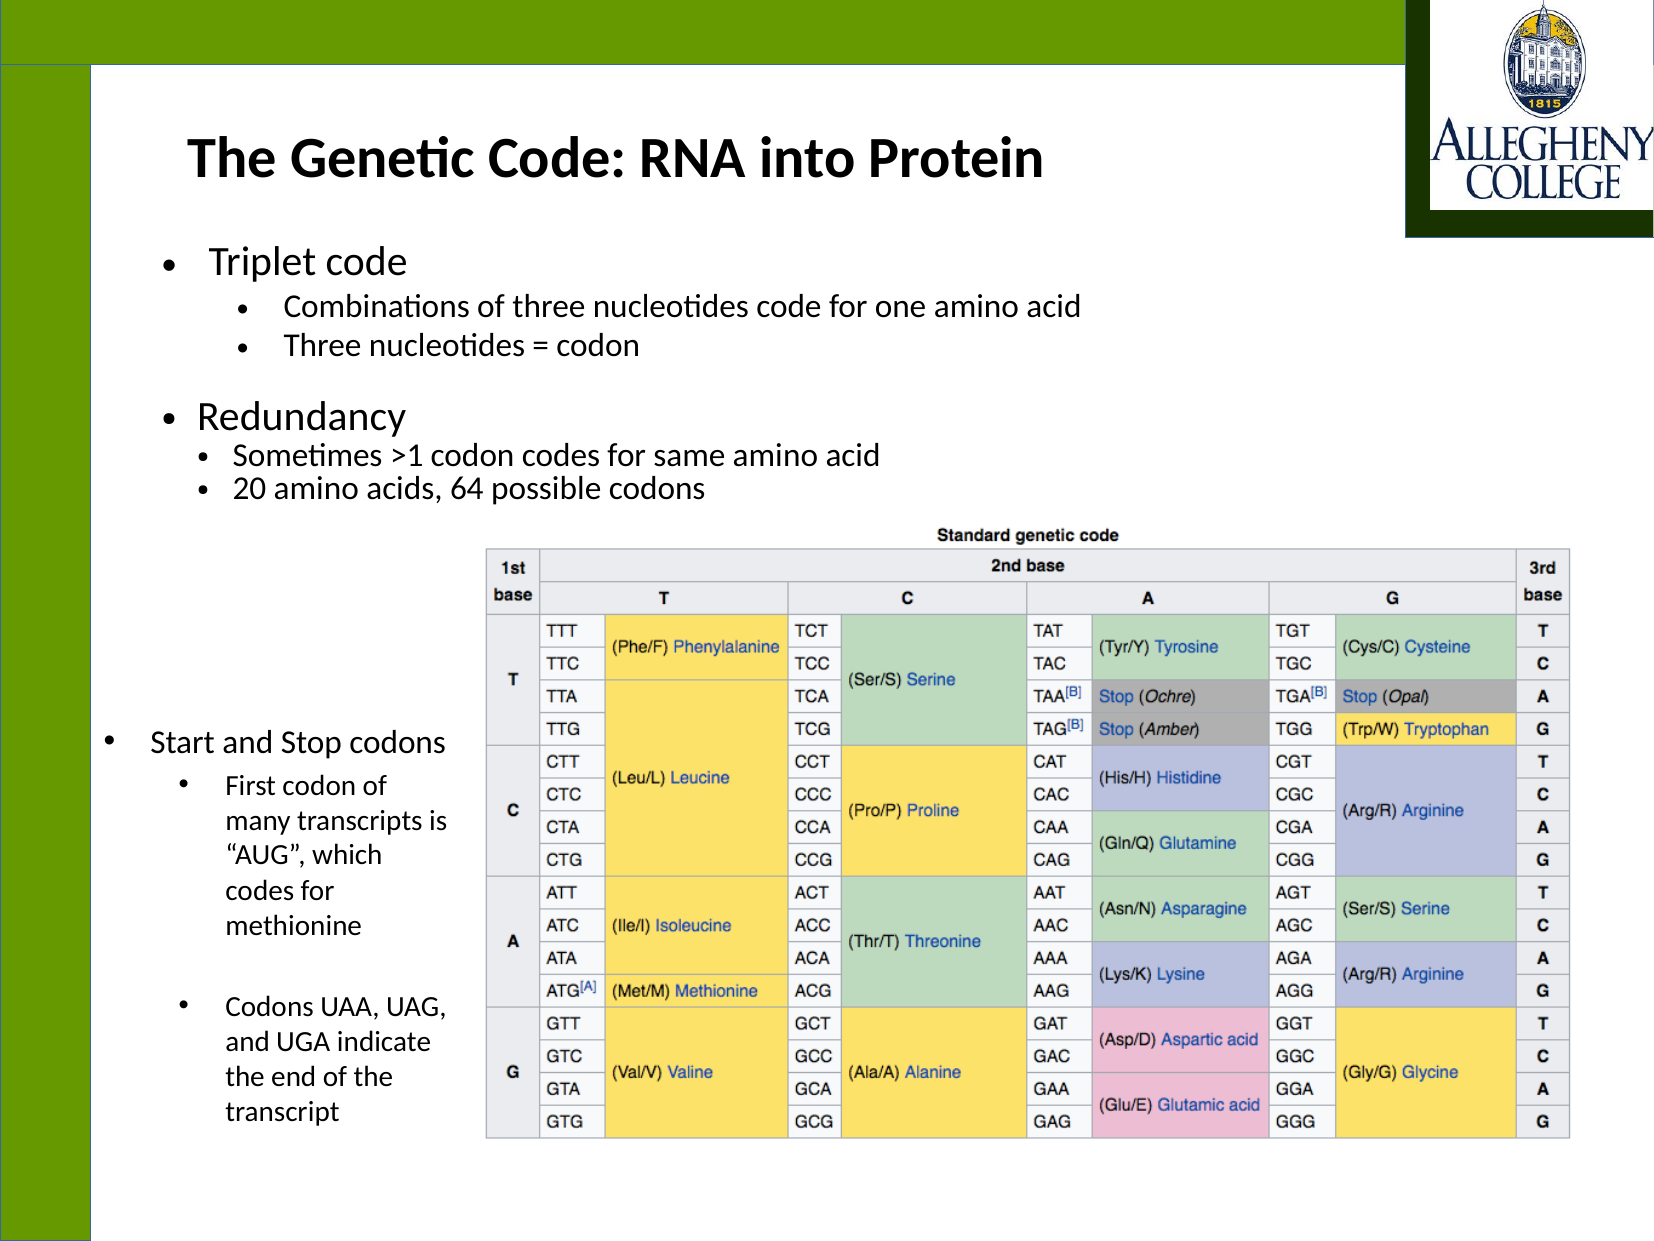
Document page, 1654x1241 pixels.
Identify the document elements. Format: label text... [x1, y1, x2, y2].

picture [1430, 0, 1654, 210]
picture [481, 523, 1586, 1152]
text_box Triplet code Combinations of three nucleotides code for one amino acid Three nucleotides = codon Redundancy Sometimes >1 codon codes for same amino acid 20 amino acids, 64 possible codons [146, 237, 1398, 545]
text_box [0, 0, 1654, 1241]
title The Genetic Code: RNA into Protein [147, 65, 1085, 237]
list Start and Stop codons First codon of many transcripts is “AUG”, which codes for methionine Codons UAA, UAG, and UGA indicate the end of the transcript [91, 712, 468, 1201]
